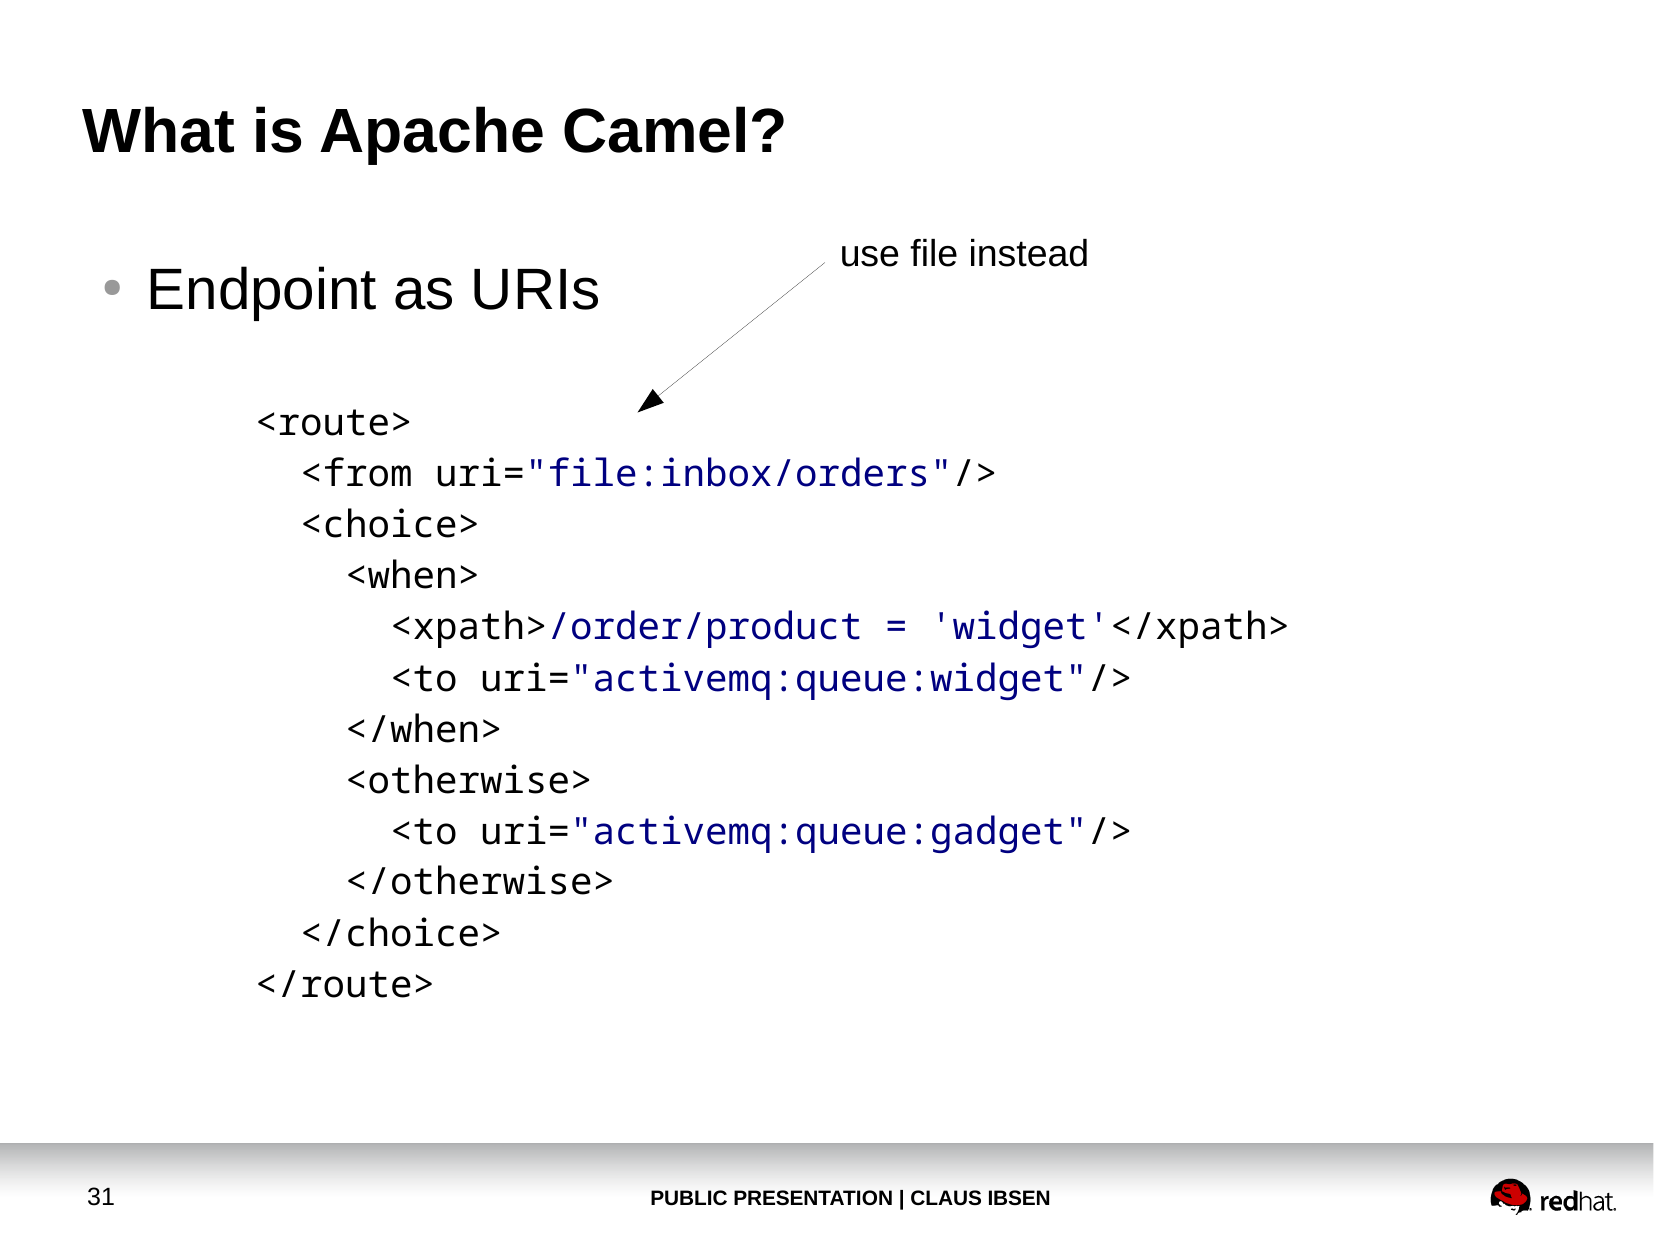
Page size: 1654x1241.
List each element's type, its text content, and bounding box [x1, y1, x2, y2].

picture [0, 1143, 1654, 1241]
text_box <route> <from uri="file:inbox/orders"/> <choice> <when> <xpath>/order/product = 'widget'</xpath> <to uri="activemq:queue:widget"/> </when> <otherwise> <to uri="activemq:queue:gadget"/> </otherwise> </choice> </route> [195, 337, 1309, 962]
text_box use file instead [825, 225, 1105, 282]
list Endpoint as URIs [86, 256, 1576, 1051]
title What is Apache Camel? [82, 37, 1571, 226]
